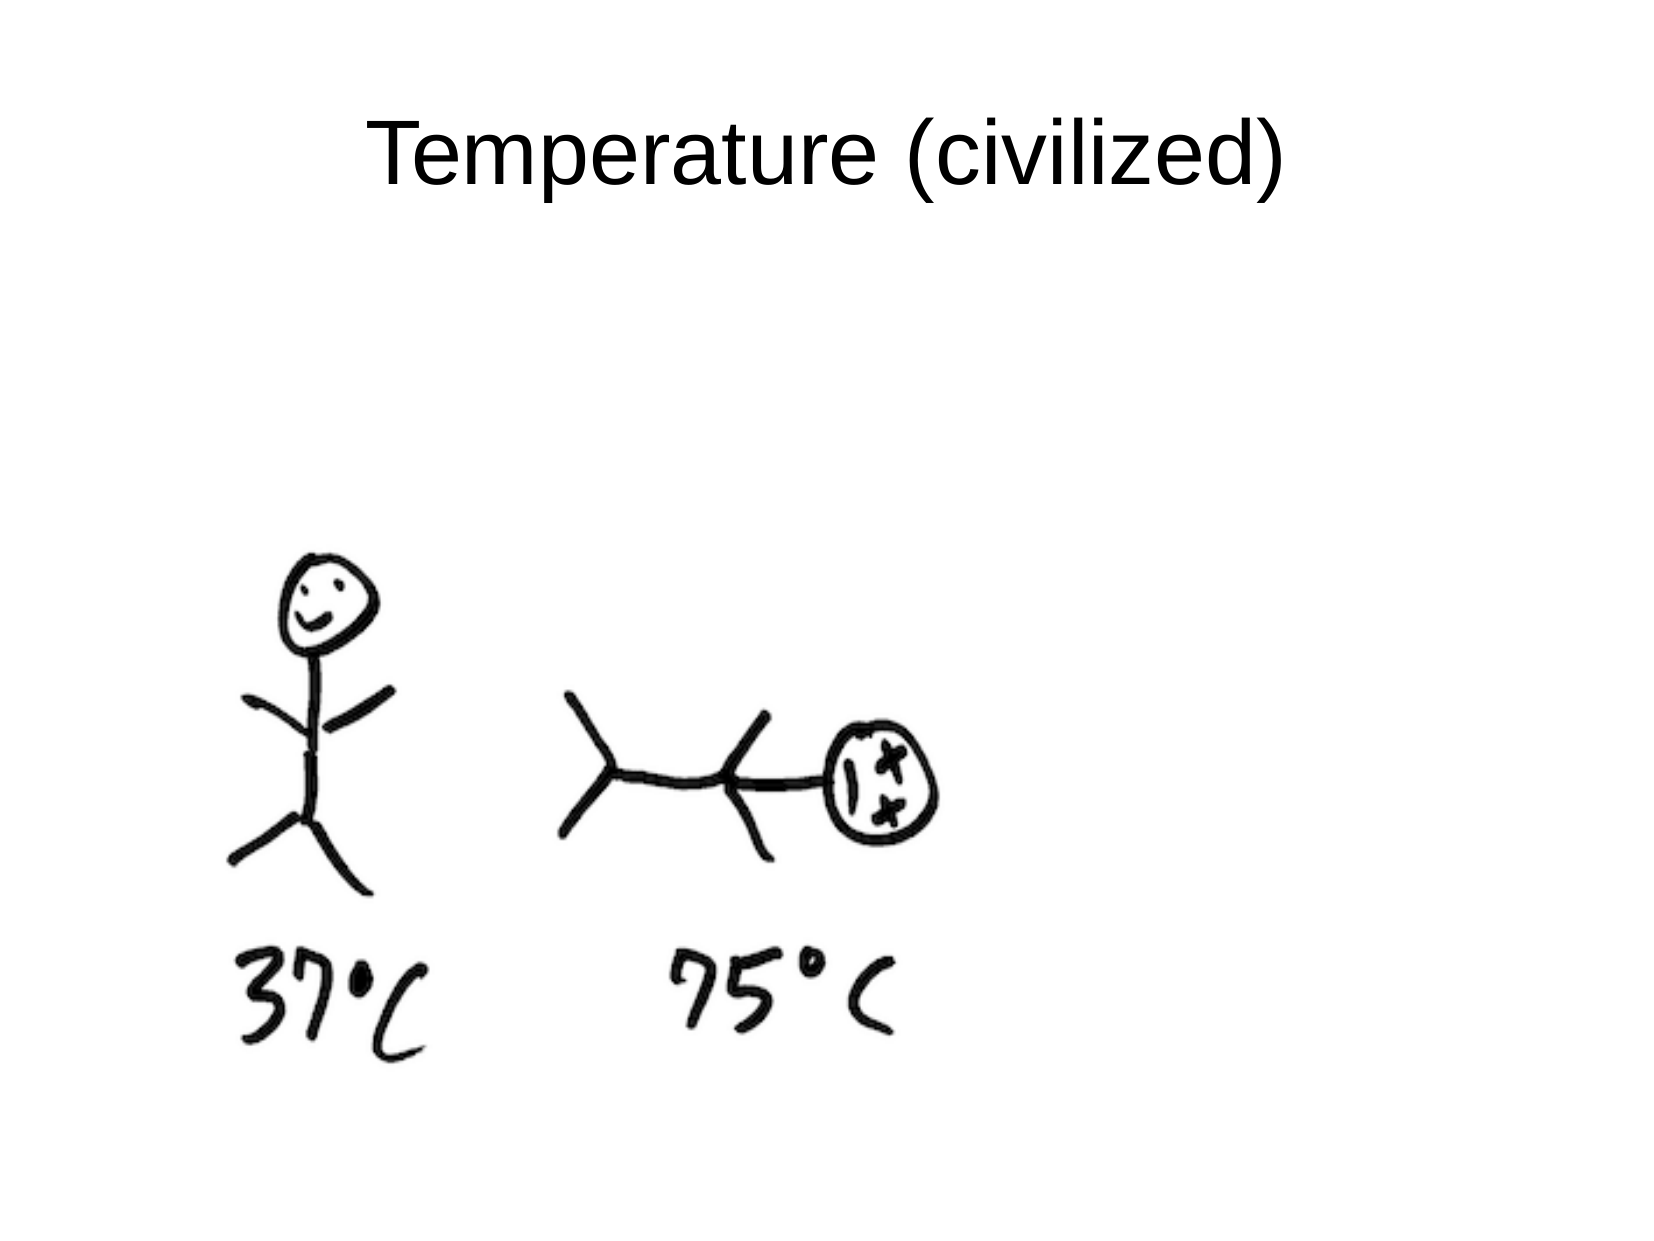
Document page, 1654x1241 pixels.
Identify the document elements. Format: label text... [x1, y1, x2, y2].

picture [120, 493, 1066, 1156]
title Temperature (civilized) [82, 49, 1571, 257]
